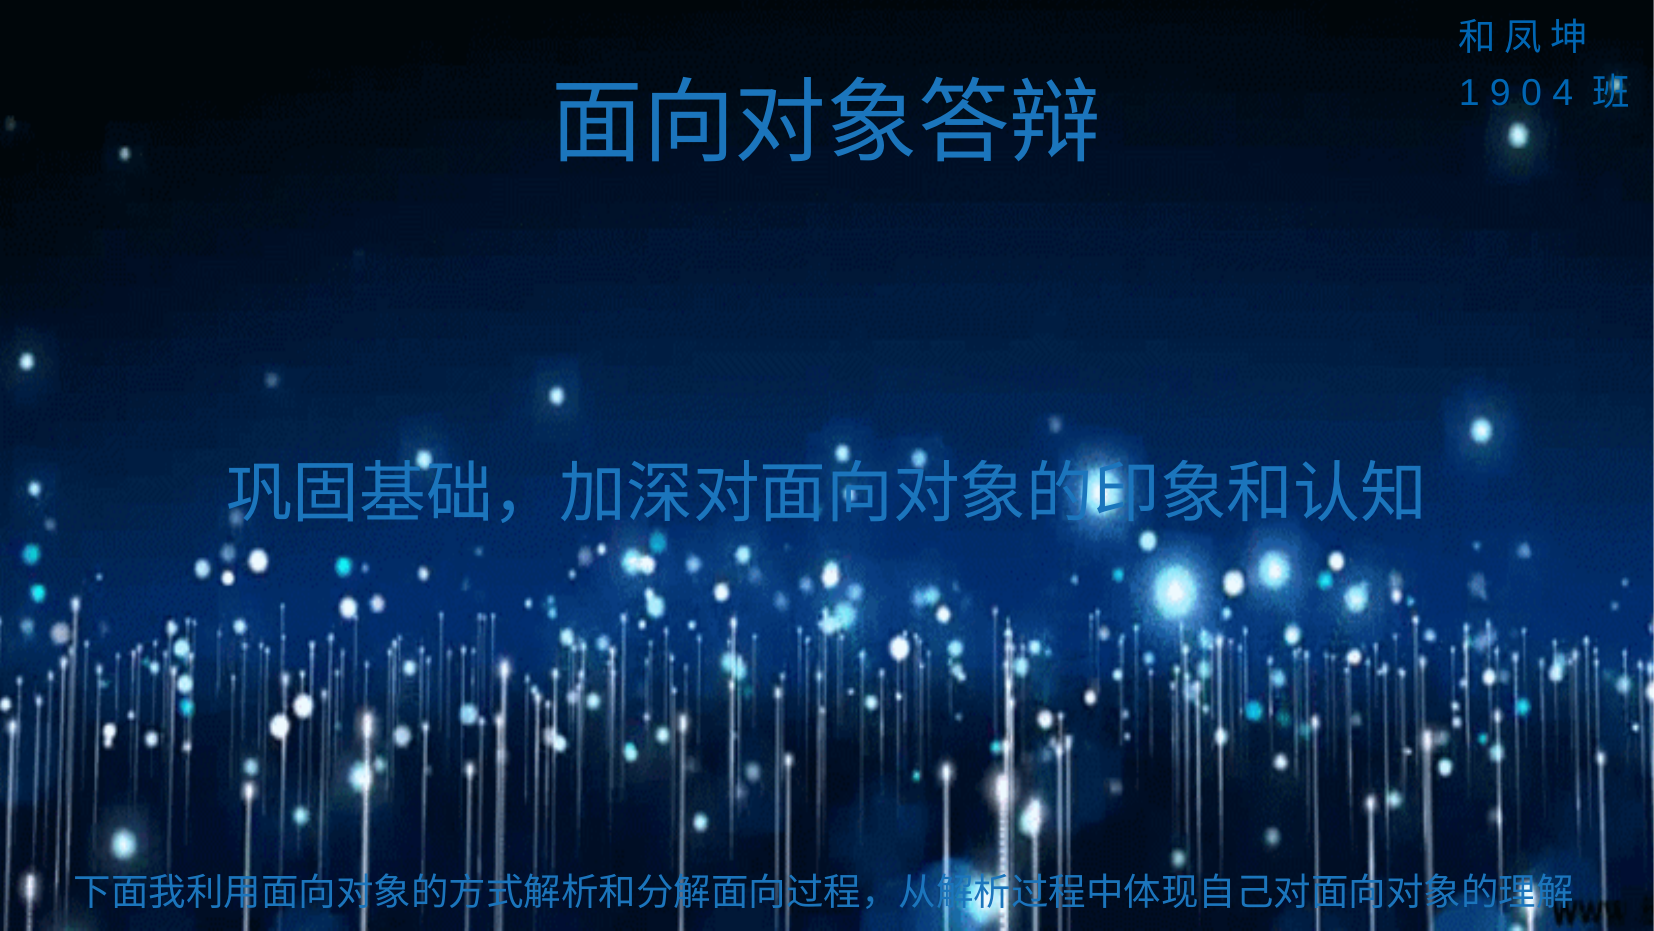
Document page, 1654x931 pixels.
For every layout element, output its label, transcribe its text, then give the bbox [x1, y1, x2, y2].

text_box 下面我利用面向对象的方式解析和分解面向过程，从解析过程中体现自己对面向对象的理解 [59, 854, 1595, 931]
text_box 和 凤 坤 1 9 0 4 班 [1370, 0, 1654, 126]
title 面向对象答辩 [82, 37, 1571, 193]
picture [0, 0, 1654, 931]
subtitle 巩固基础，加深对面向对象的印象和认知 [82, 217, 1571, 758]
